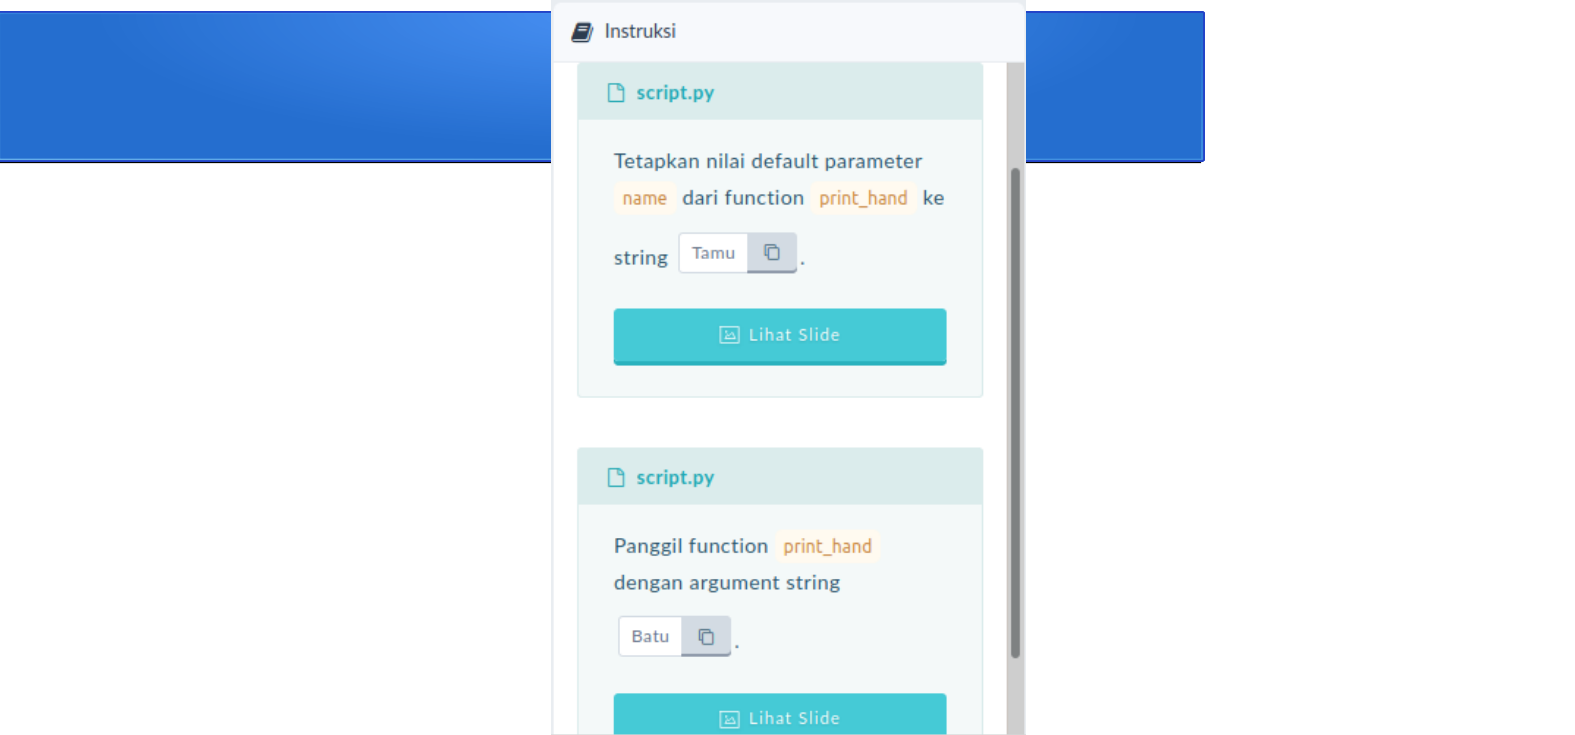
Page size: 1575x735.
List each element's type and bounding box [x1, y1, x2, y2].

picture [551, 0, 1026, 735]
